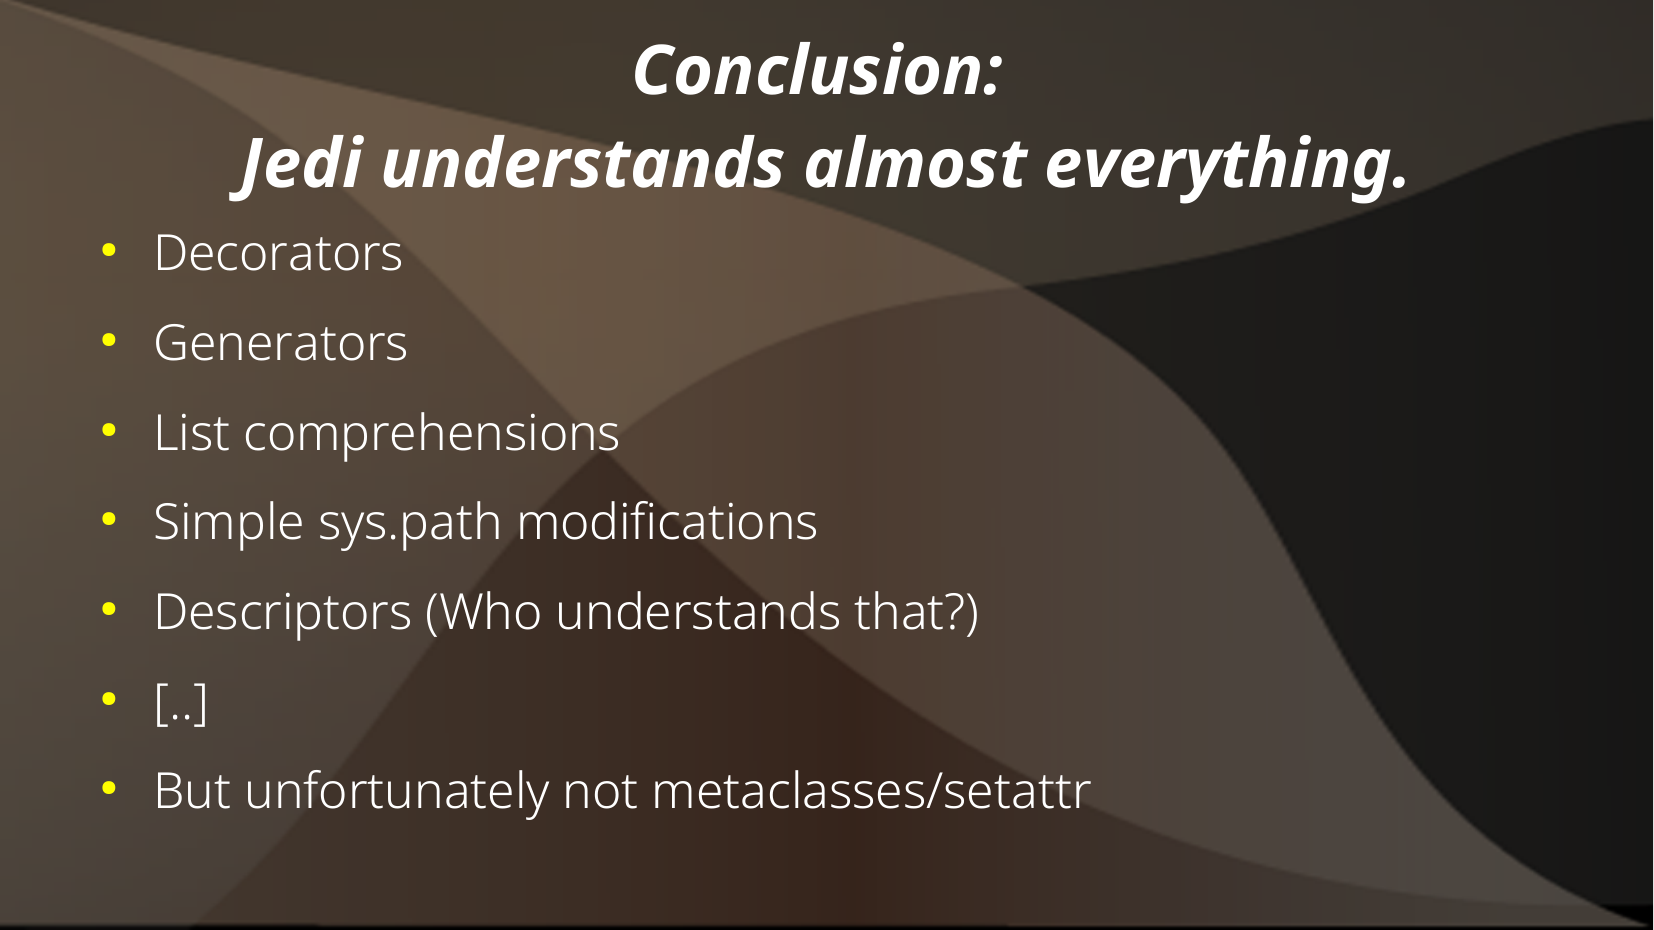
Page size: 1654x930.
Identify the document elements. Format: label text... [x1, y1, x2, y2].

list Decorators Generators List comprehensions Simple sys.path modifications Descriptors (Who understands that?) [..] But unfortunately not metaclasses/setattr [82, 217, 1571, 930]
picture [0, 0, 1654, 930]
title Conclusion: Jedi understands almost everything. [82, 36, 1571, 193]
